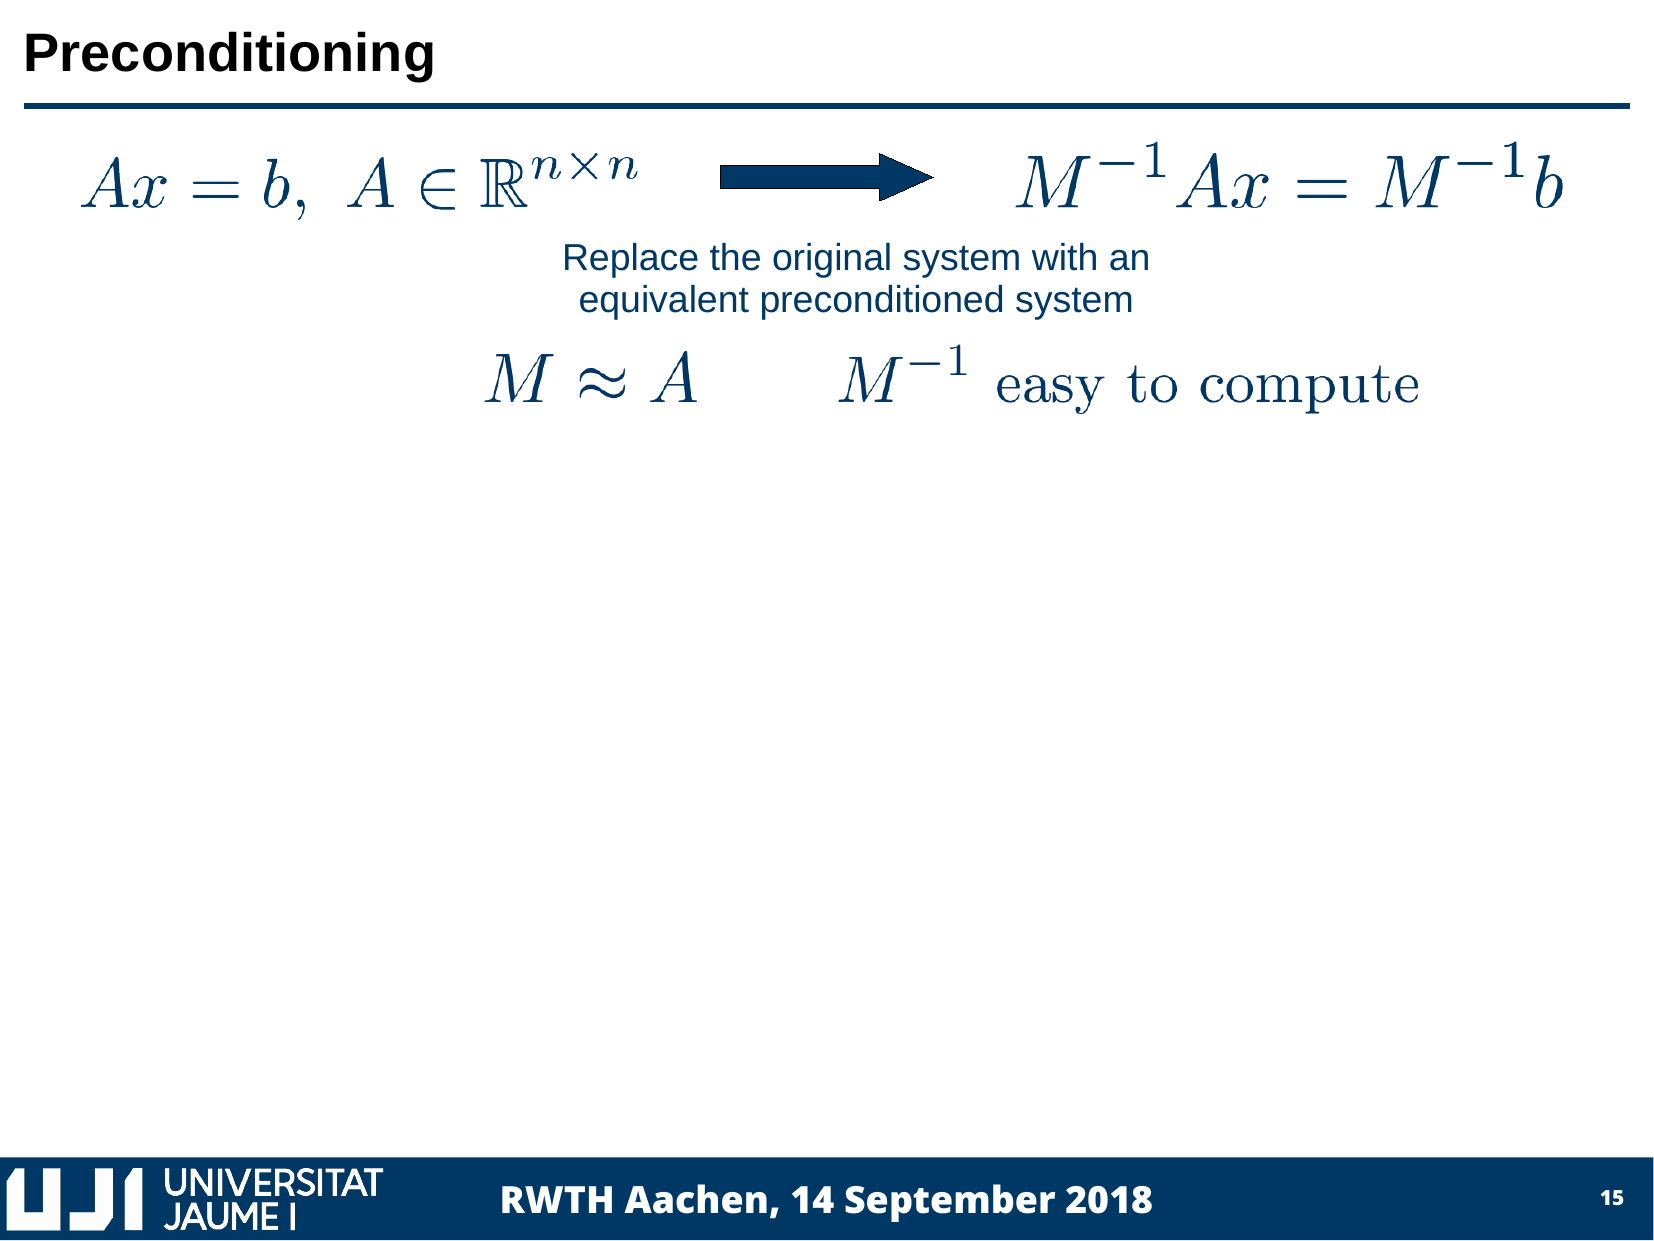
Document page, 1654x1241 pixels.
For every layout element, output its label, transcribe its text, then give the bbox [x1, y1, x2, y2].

picture [0, 1158, 390, 1241]
picture [484, 351, 697, 402]
picture [838, 344, 1418, 414]
picture [81, 153, 638, 220]
list Replace the original system with an equivalent preconditioned system [437, 236, 1205, 343]
text_box [720, 153, 934, 201]
title Preconditioning [23, 0, 1630, 107]
picture [1015, 141, 1563, 208]
